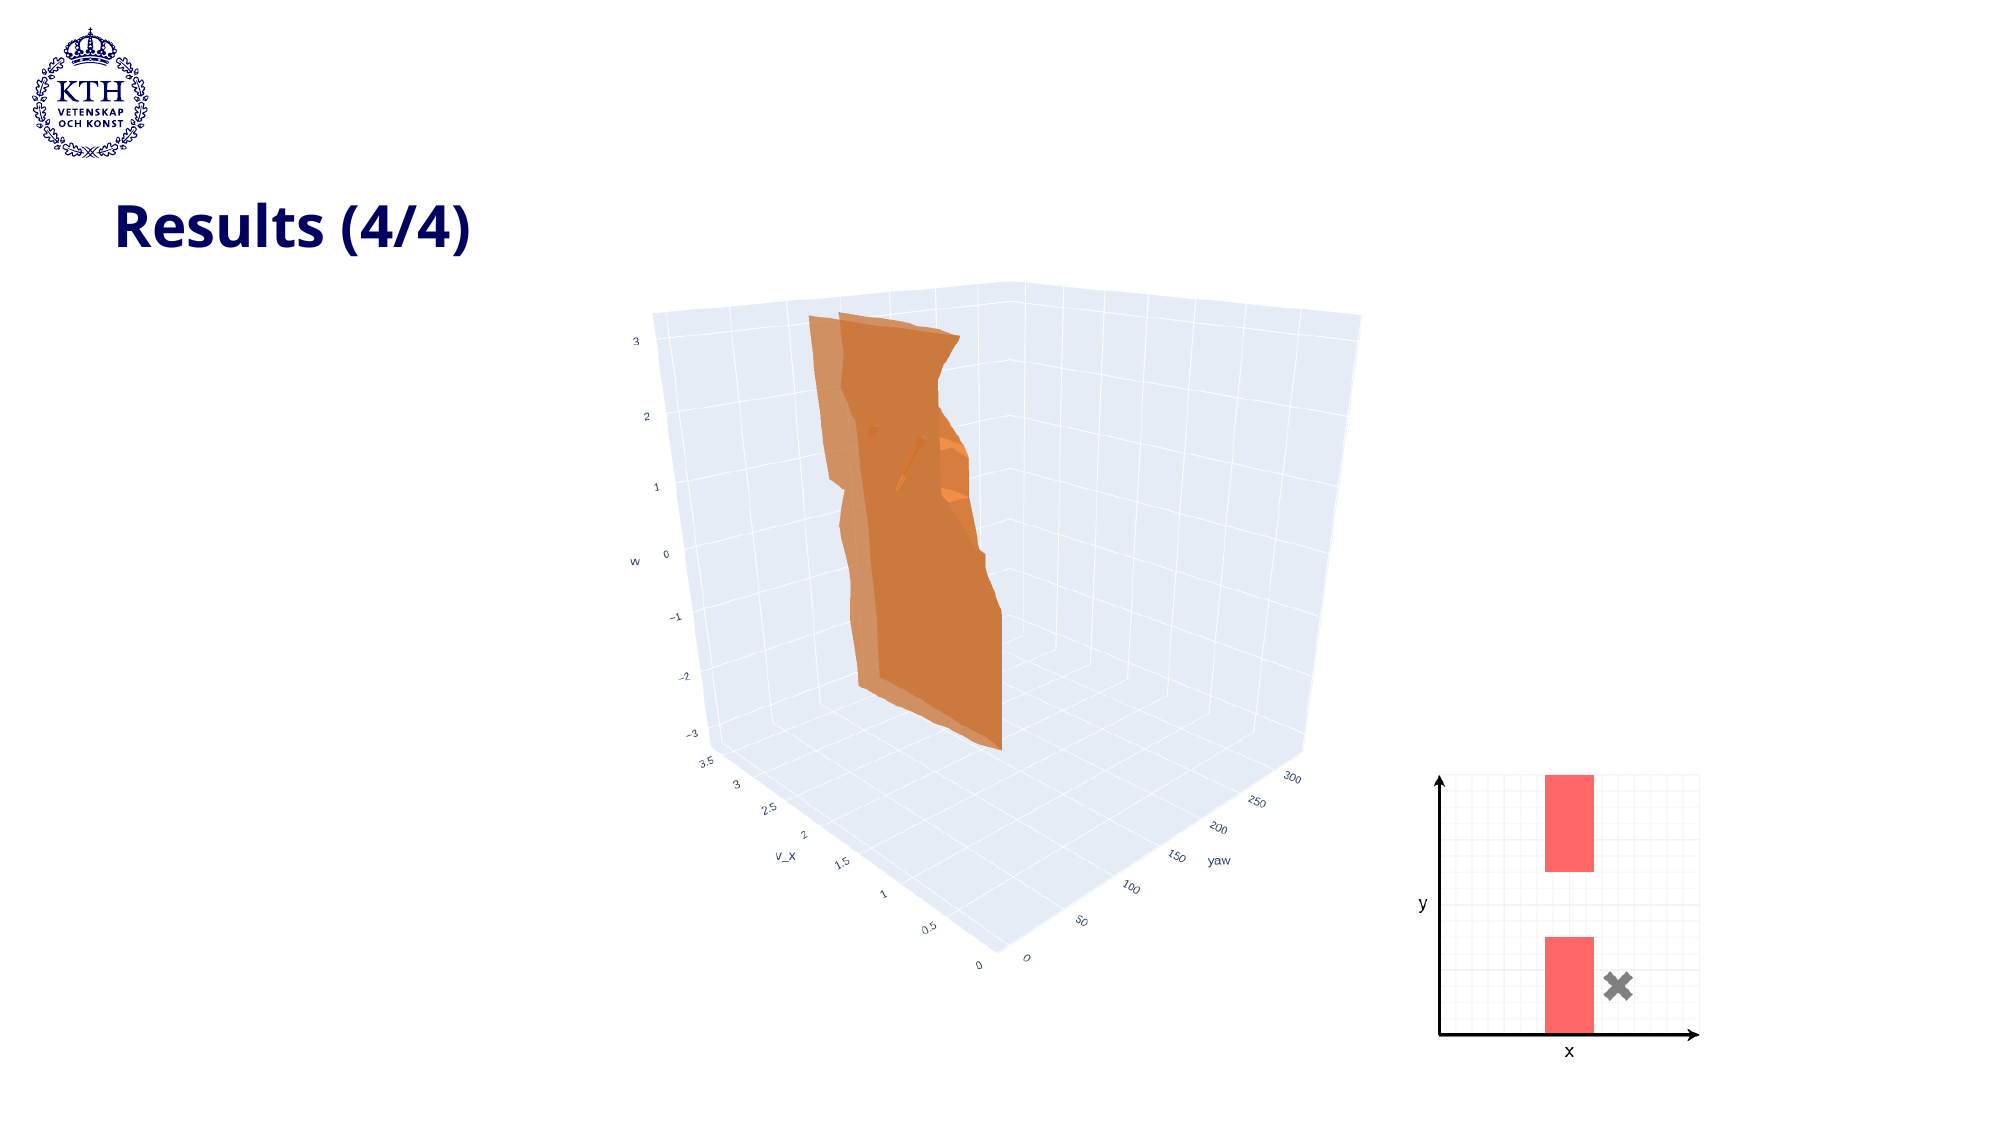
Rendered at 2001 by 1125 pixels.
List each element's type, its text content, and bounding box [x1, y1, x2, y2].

title Results (4/4) [98, 179, 1902, 273]
picture [620, 259, 1380, 969]
picture [1417, 767, 1708, 1063]
